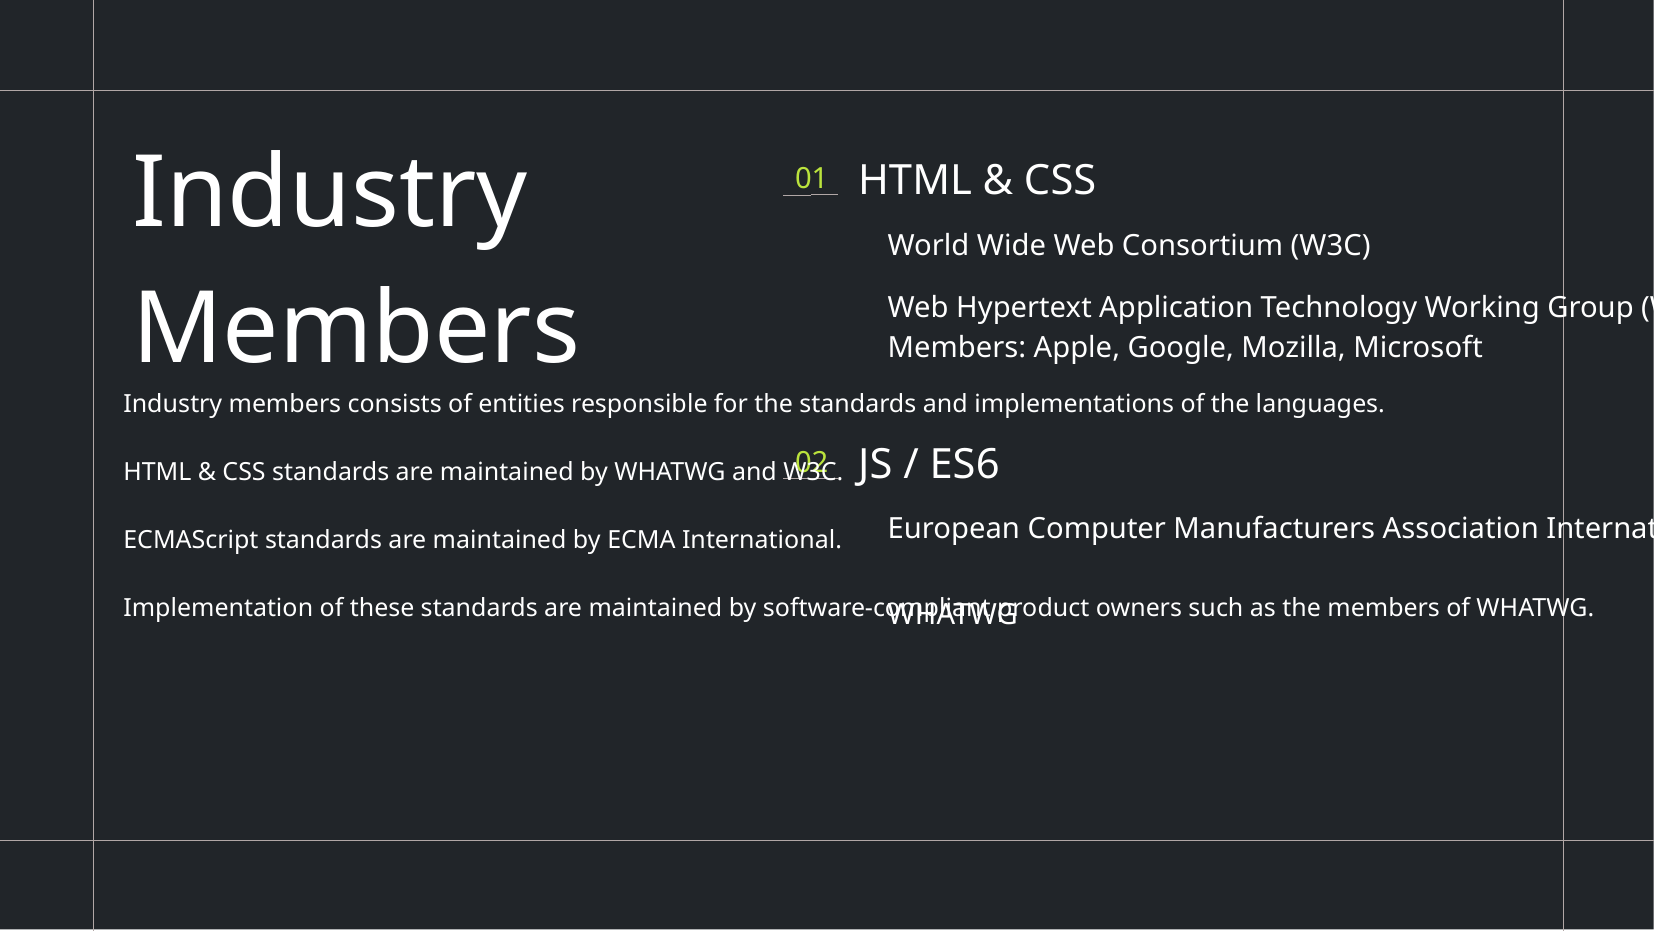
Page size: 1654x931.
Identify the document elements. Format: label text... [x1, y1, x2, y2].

text_box JS / ES6 [843, 426, 1219, 540]
text_box WHATWG [872, 585, 1414, 636]
text_box 01 [780, 150, 843, 200]
text_box Industry members consists of entities responsible for the standards and implementations of the languages. HTML & CSS standards are maintained by WHATWG and W3C. ECMAScript standards are maintained by ECMA International. Implementation of these standards are maintained by software-compliant product owners such as the members of WHATWG. [108, 378, 725, 745]
text_box Web Hypertext Application Technology Working Group (WHATWG) Members: Apple, Google, Mozilla, Microsoft [872, 278, 1489, 397]
text_box HTML & CSS [843, 142, 1249, 256]
text_box Industry Members [117, 112, 576, 362]
text_box World Wide Web Consortium (W3C) [872, 216, 1369, 278]
text_box 02 [780, 433, 843, 483]
text_box European Computer Manufacturers Association International (ECMA International) [872, 499, 1549, 584]
